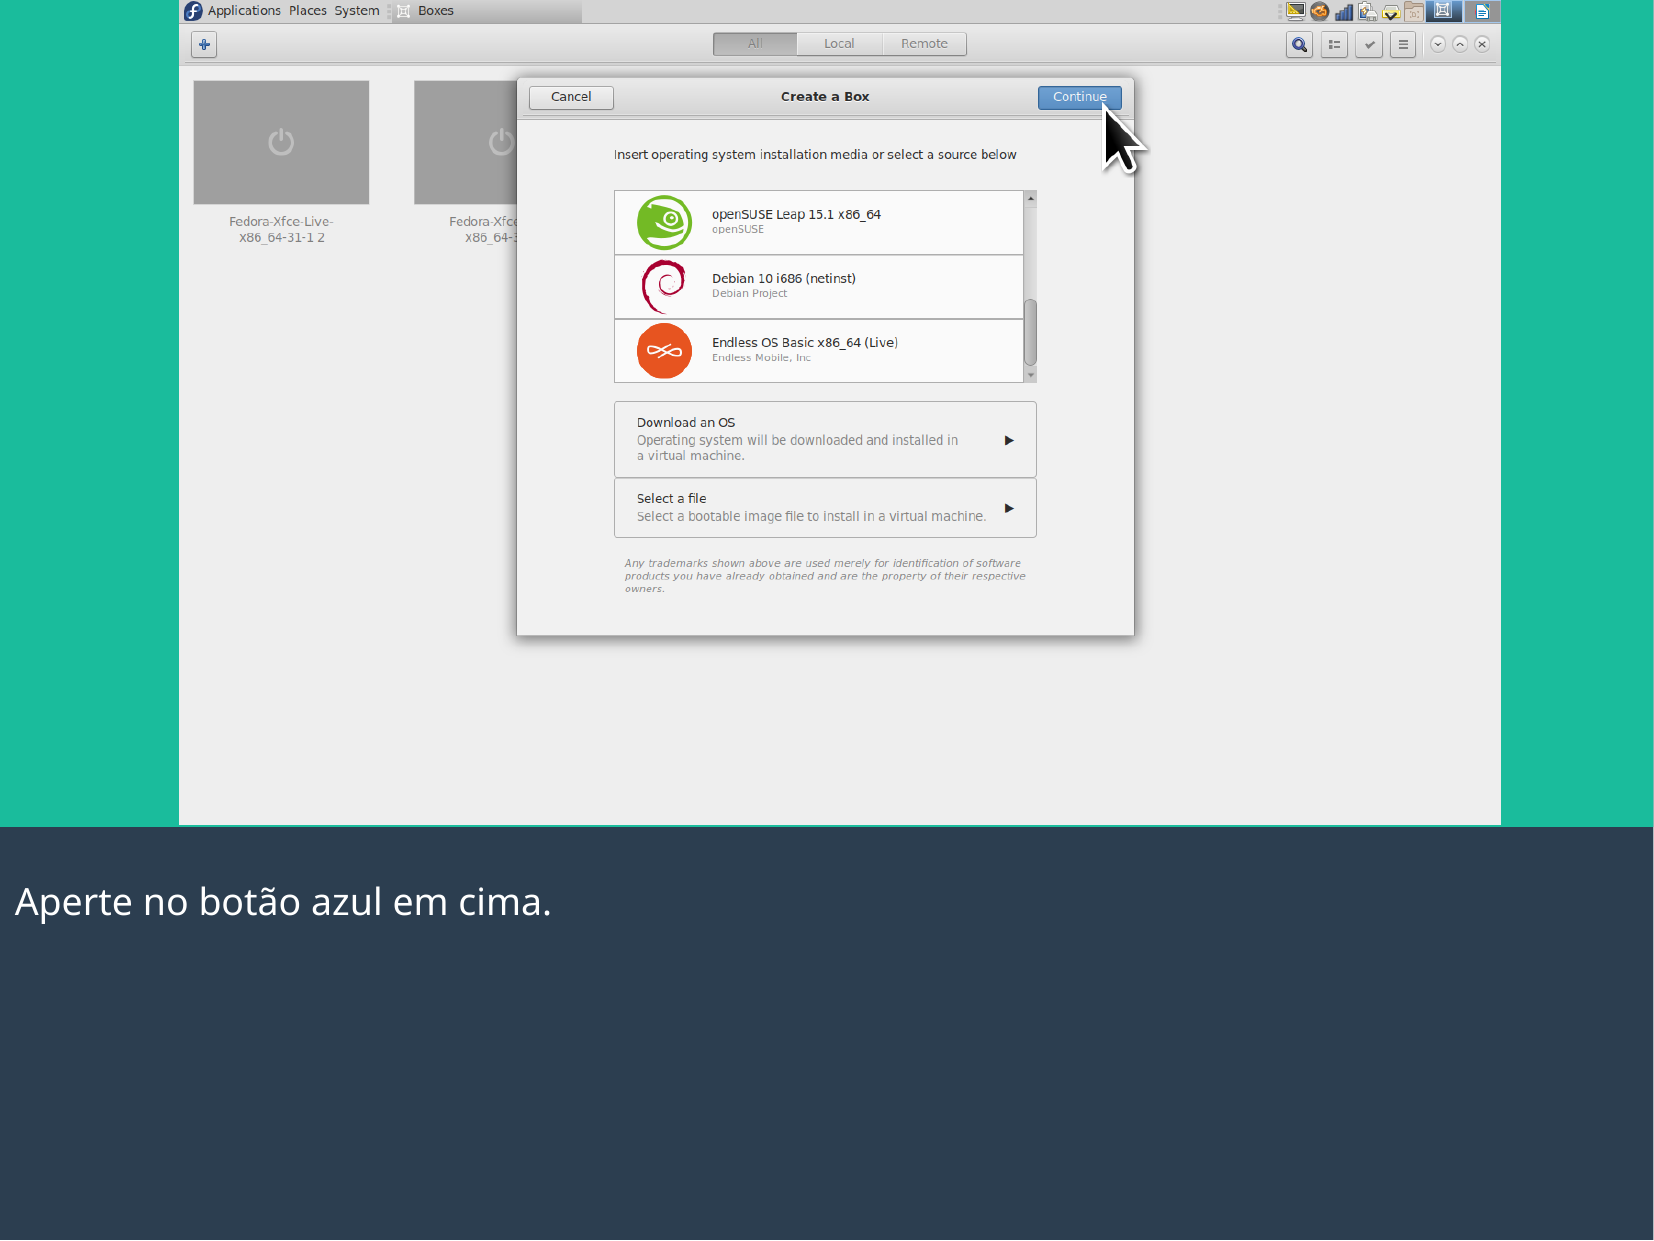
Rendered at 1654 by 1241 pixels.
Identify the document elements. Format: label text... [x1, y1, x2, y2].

picture [179, 0, 1501, 826]
text_box Aperte no botão azul em cima. [0, 868, 1516, 927]
